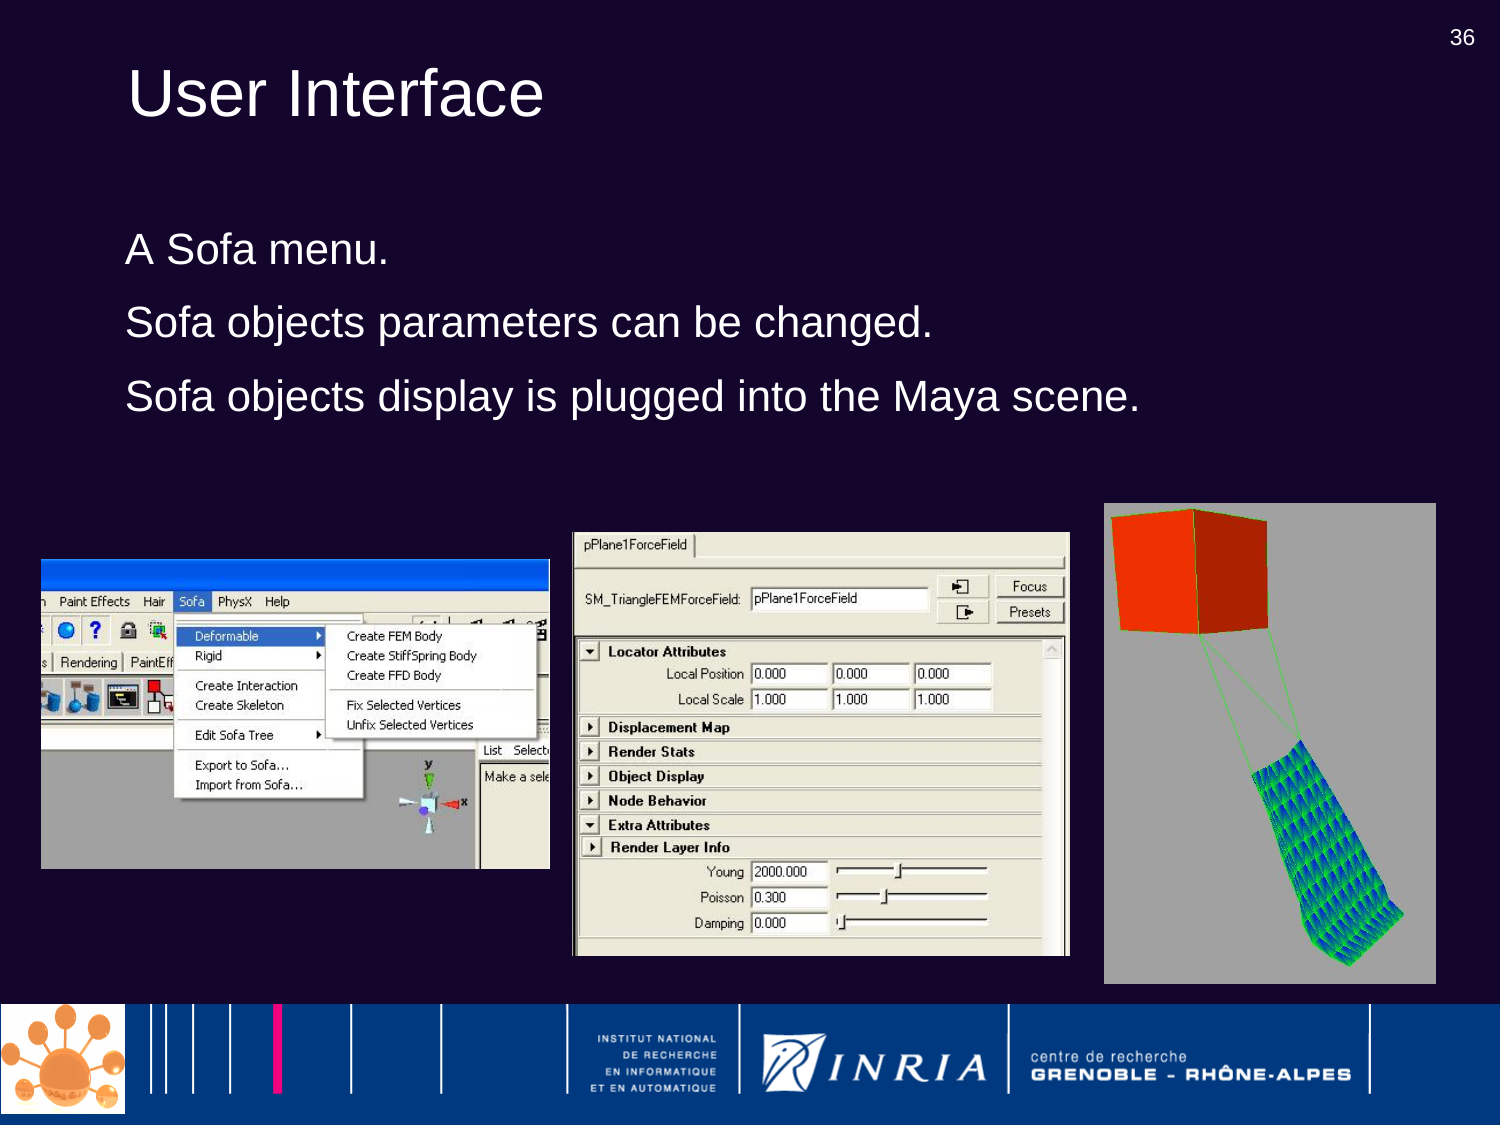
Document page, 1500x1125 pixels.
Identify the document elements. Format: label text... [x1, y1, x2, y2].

picture [0, 1004, 1500, 1125]
picture [572, 532, 1070, 956]
picture [41, 559, 550, 869]
picture [1104, 503, 1436, 984]
title User Interface [112, 0, 1474, 196]
list A Sofa menu. Sofa objects parameters can be changed. Sofa objects display is plugged into the Maya scene. [112, 224, 1476, 968]
